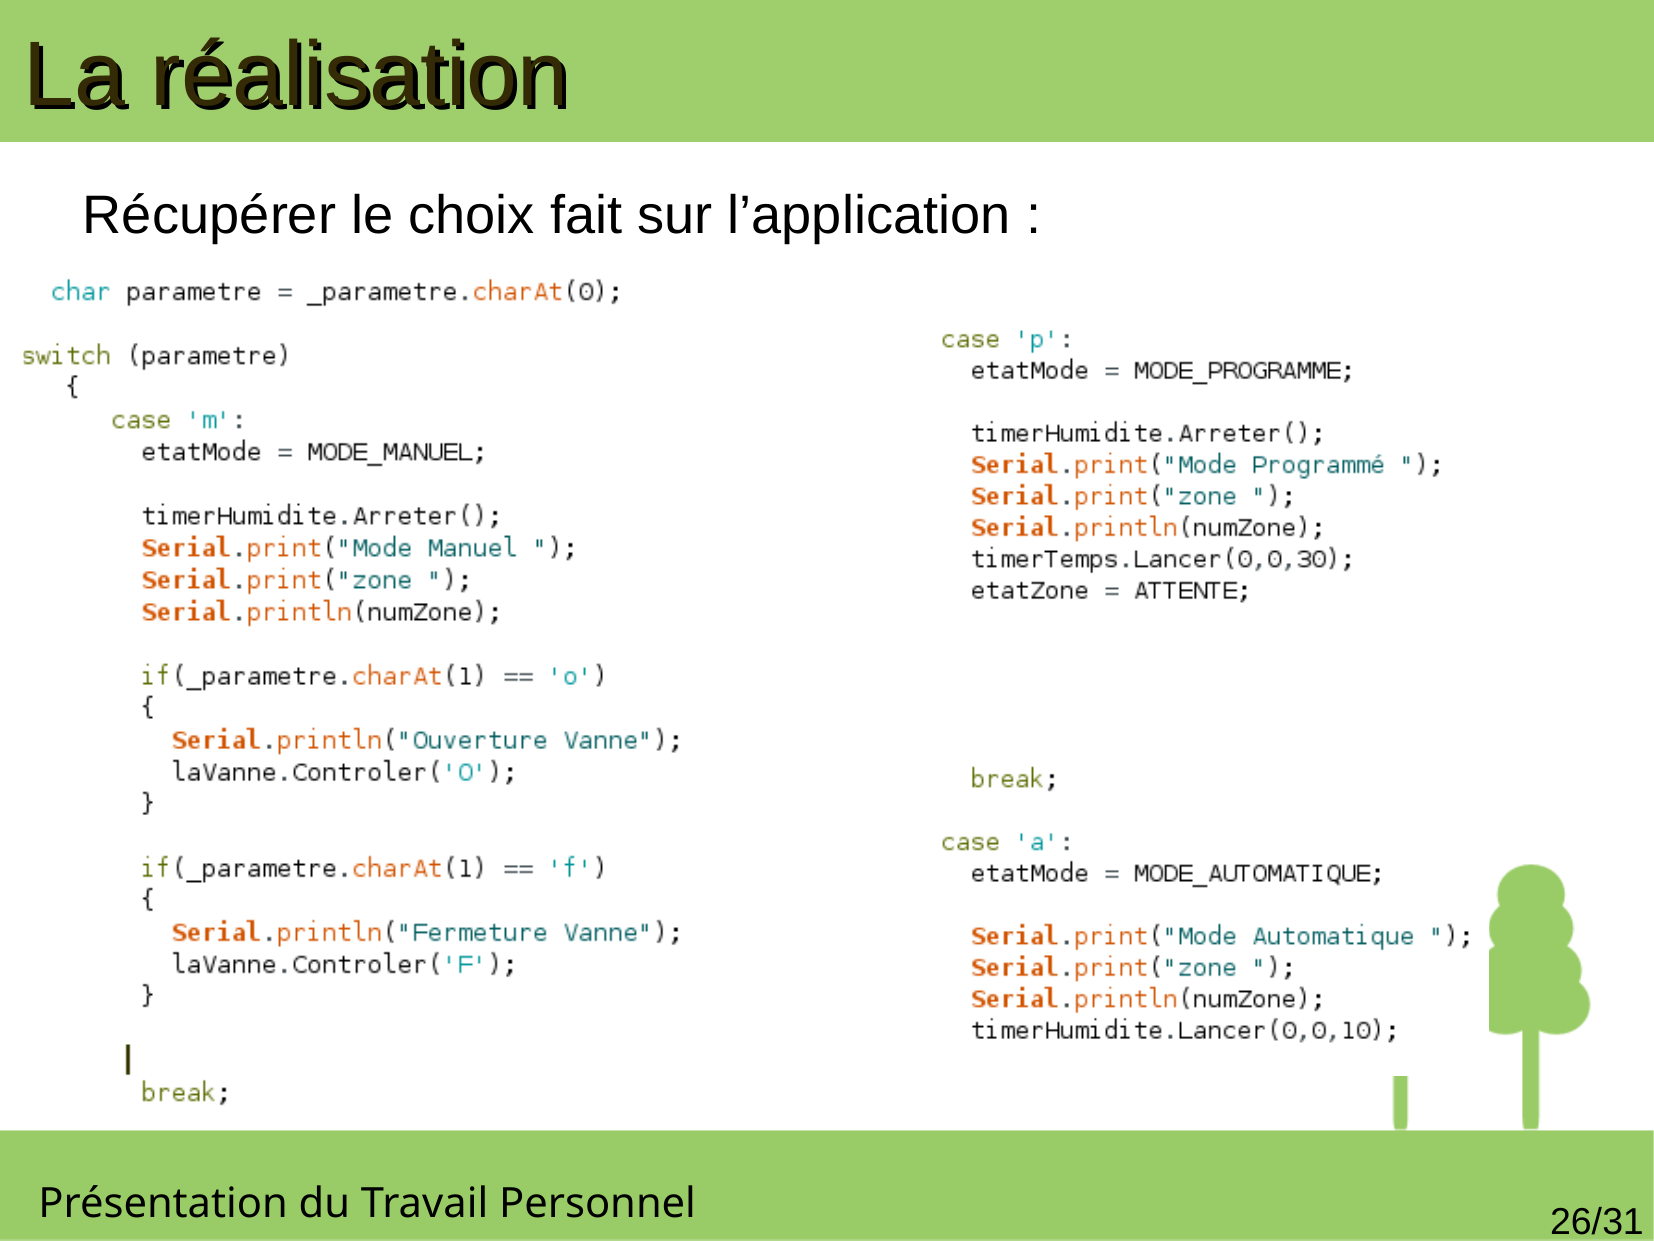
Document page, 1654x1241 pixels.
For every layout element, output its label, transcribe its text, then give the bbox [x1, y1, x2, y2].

list Récupérer le choix fait sur l’application : [11, 94, 1501, 814]
text_box [0, 0, 1654, 142]
text_box <numéro>/31 [1535, 1192, 1654, 1241]
picture [0, 142, 1654, 1241]
title La réalisation [23, 5, 1654, 142]
text_box Présentation du Travail Personnel [23, 1165, 1441, 1229]
